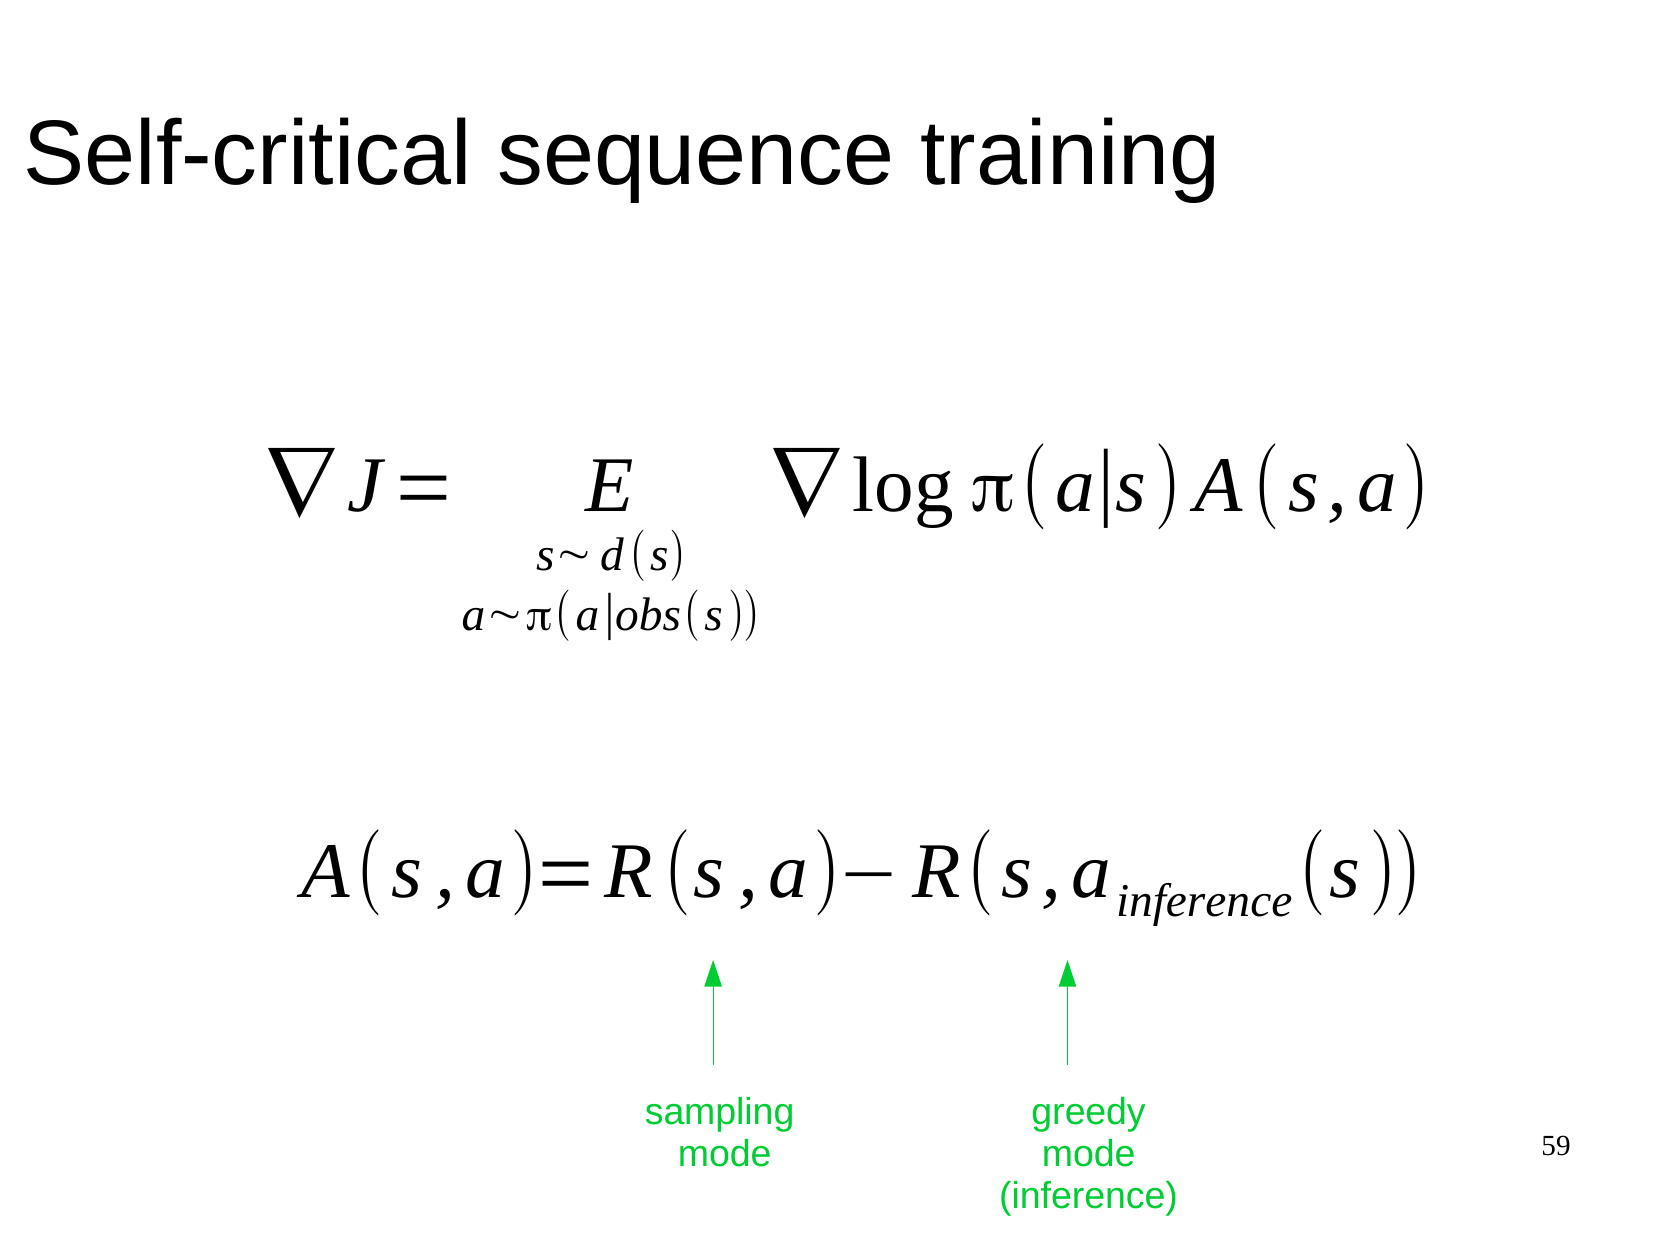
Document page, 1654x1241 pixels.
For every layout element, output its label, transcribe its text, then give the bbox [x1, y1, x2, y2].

title Self-critical sequence training [23, 49, 1512, 257]
text_box greedy mode (inference) [984, 1083, 1193, 1225]
text_box sampling mode [630, 1083, 820, 1182]
chart [243, 437, 1449, 644]
list [82, 323, 1301, 1016]
chart [271, 823, 1442, 926]
